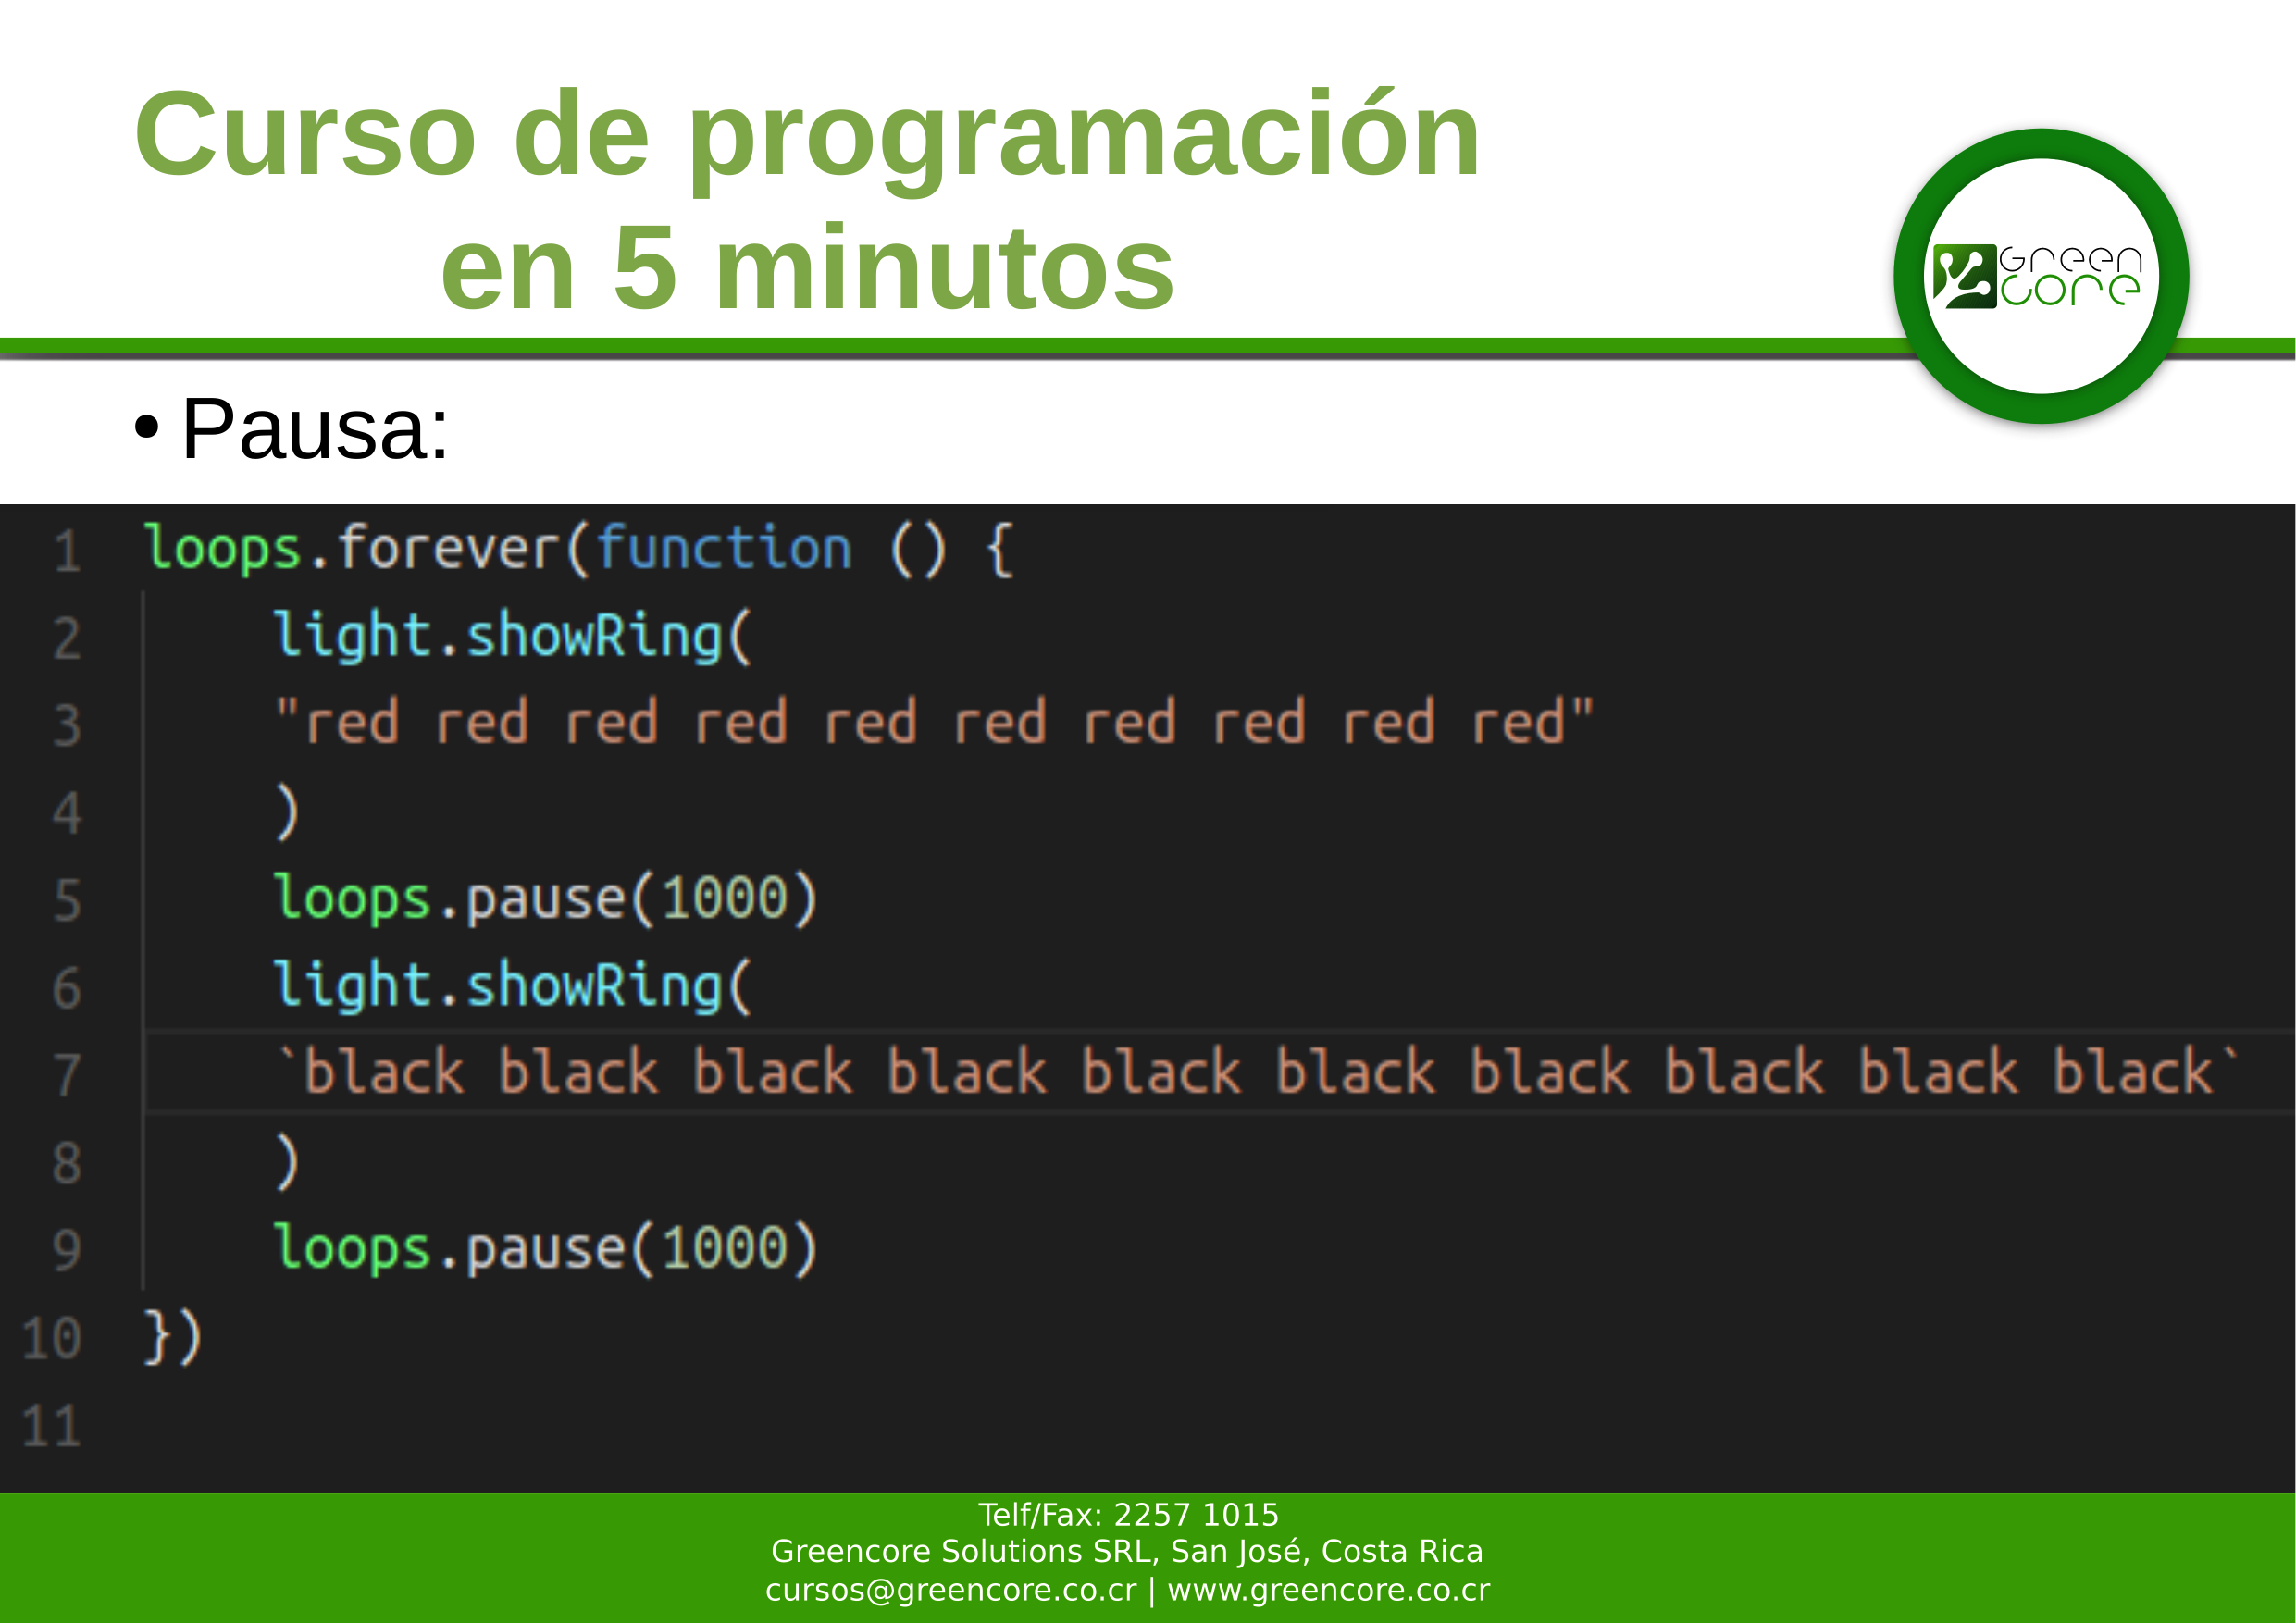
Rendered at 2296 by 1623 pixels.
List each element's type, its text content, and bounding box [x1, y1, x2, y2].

title Curso de programación en 5 minutos [115, 64, 1504, 336]
picture [0, 0, 2296, 1623]
list Pausa: [115, 379, 1123, 504]
